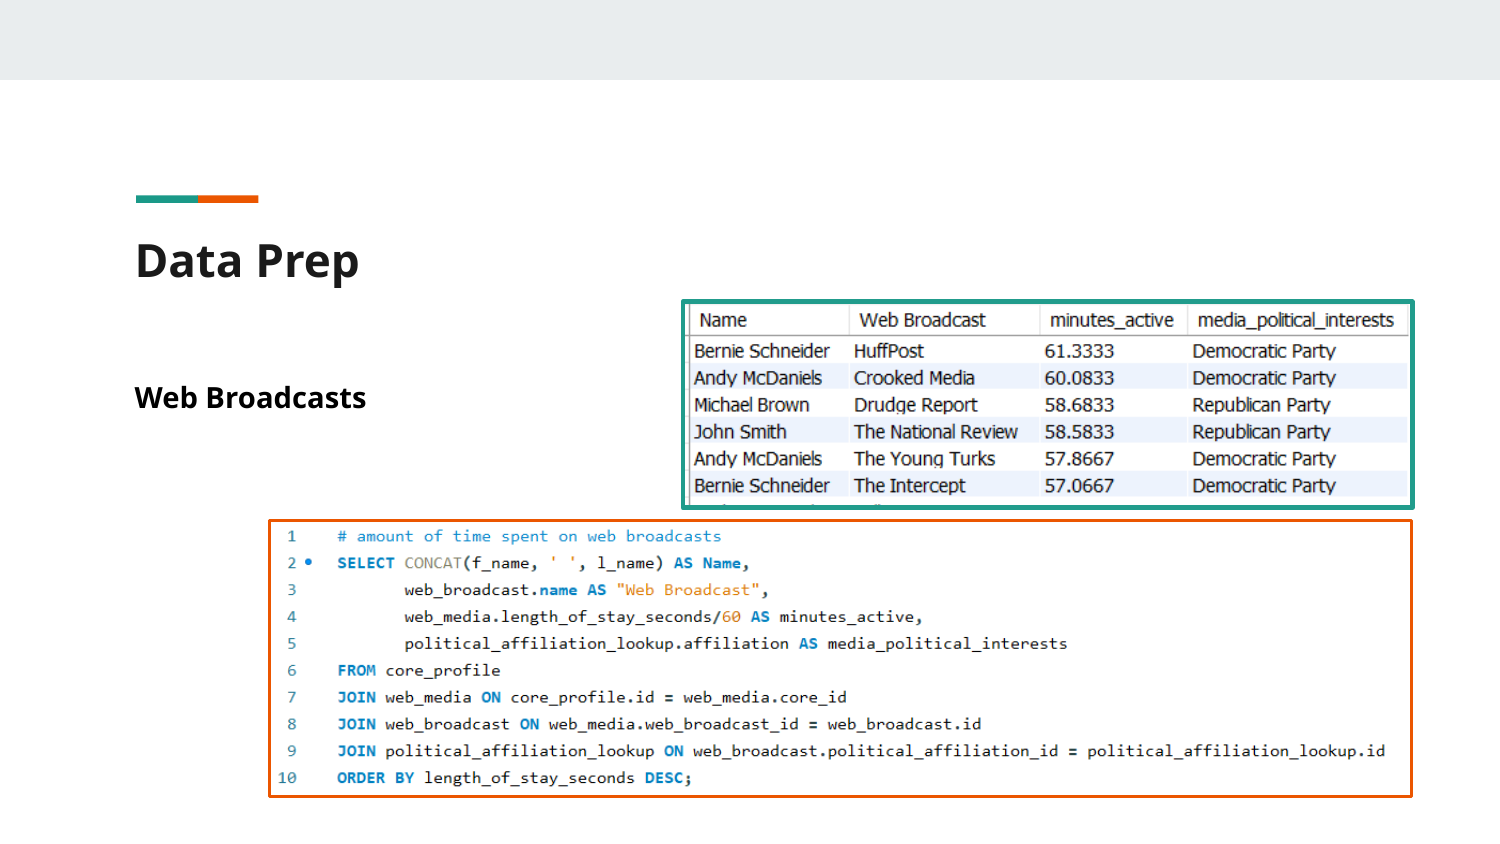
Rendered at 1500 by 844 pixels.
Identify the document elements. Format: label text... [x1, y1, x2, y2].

picture [271, 521, 1410, 796]
text_box Web Broadcasts [119, 364, 612, 422]
title Data Prep [119, 216, 1381, 305]
picture [685, 304, 1410, 506]
